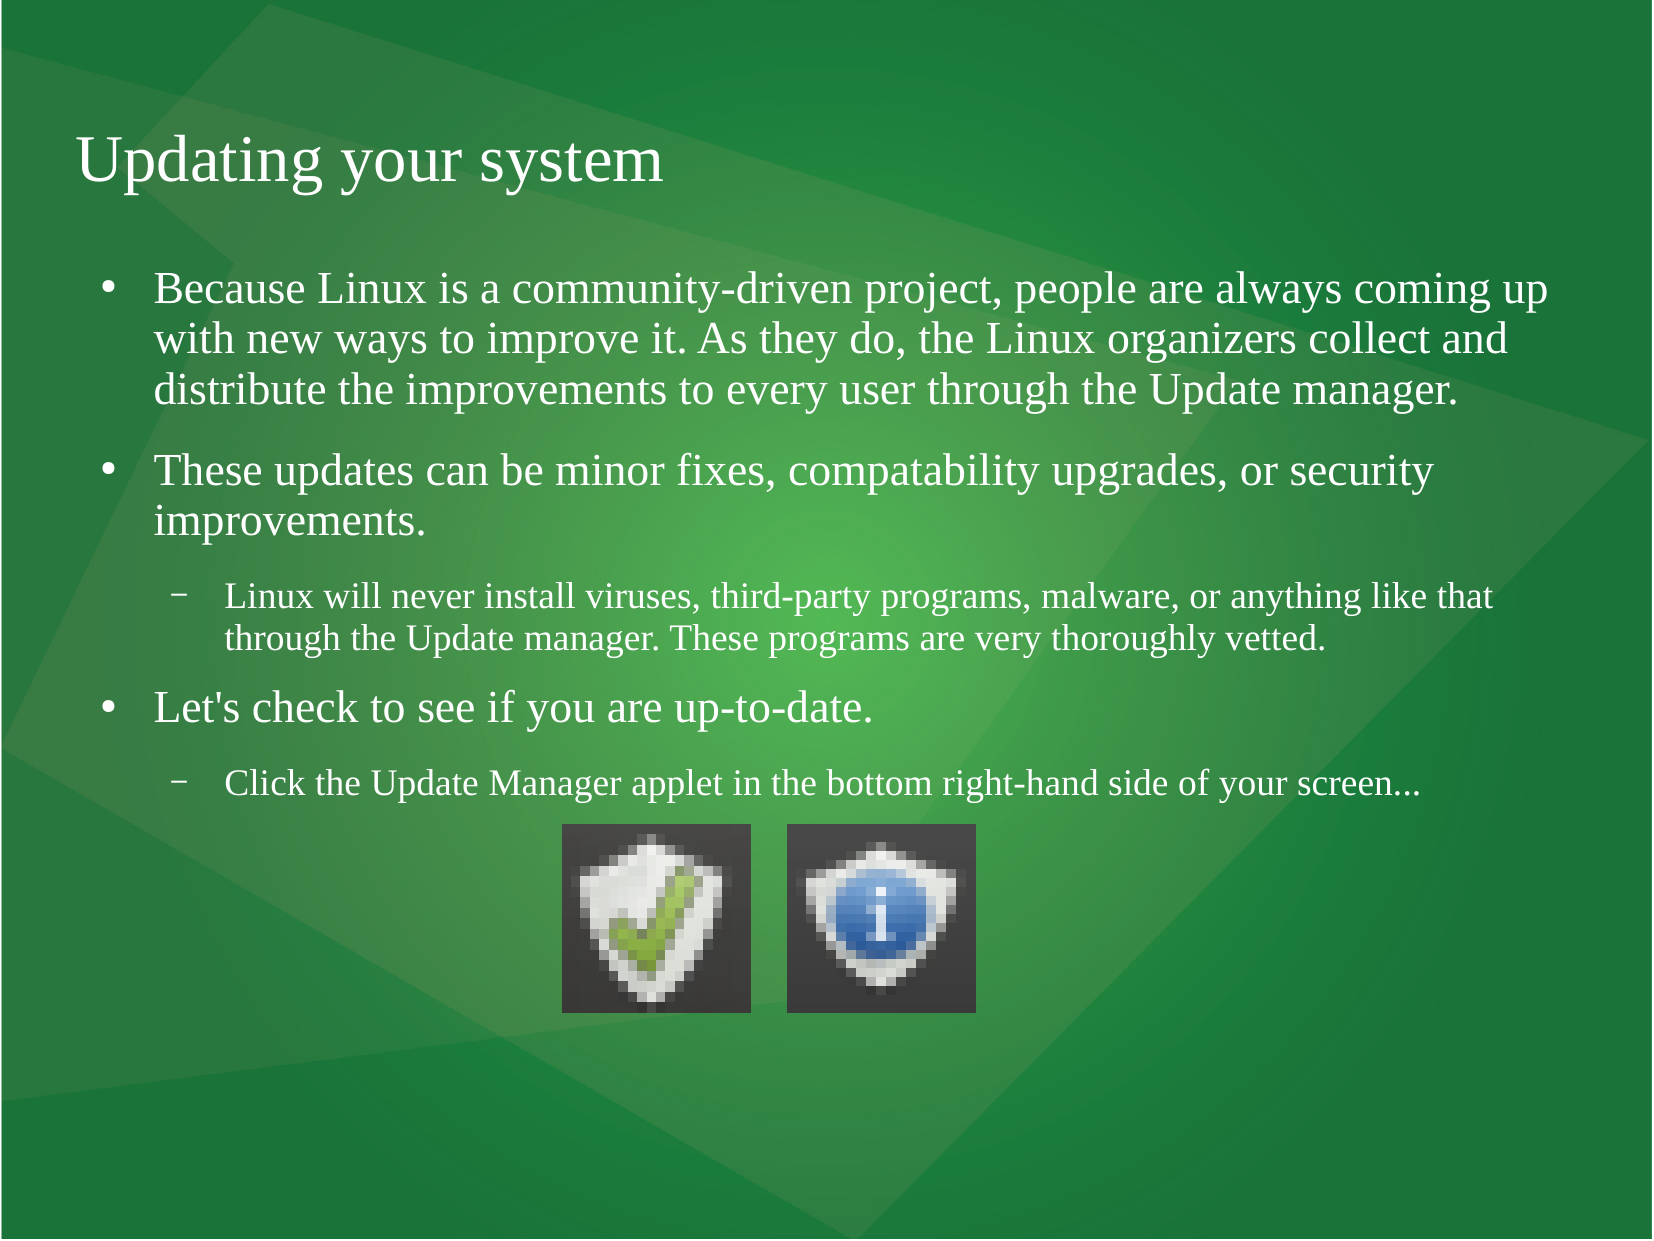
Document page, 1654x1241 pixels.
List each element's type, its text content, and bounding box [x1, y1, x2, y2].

title Updating your system [75, 55, 1564, 263]
picture [0, 0, 1652, 1241]
list Because Linux is a community-driven project, people are always coming up with new ways to improve it. As they do, the Linux organizers collect and distribute the improvements to every user through the Update manager. These updates can be minor fixes, compatability upgrades, or security improvements. Linux will never install viruses, third-party programs, malware, or anything like that through the Update manager. These programs are very thoroughly vetted. Let's check to see if you are up-to-date. Click the Update Manager applet in the bottom right-hand side of your screen... [82, 262, 1571, 1093]
